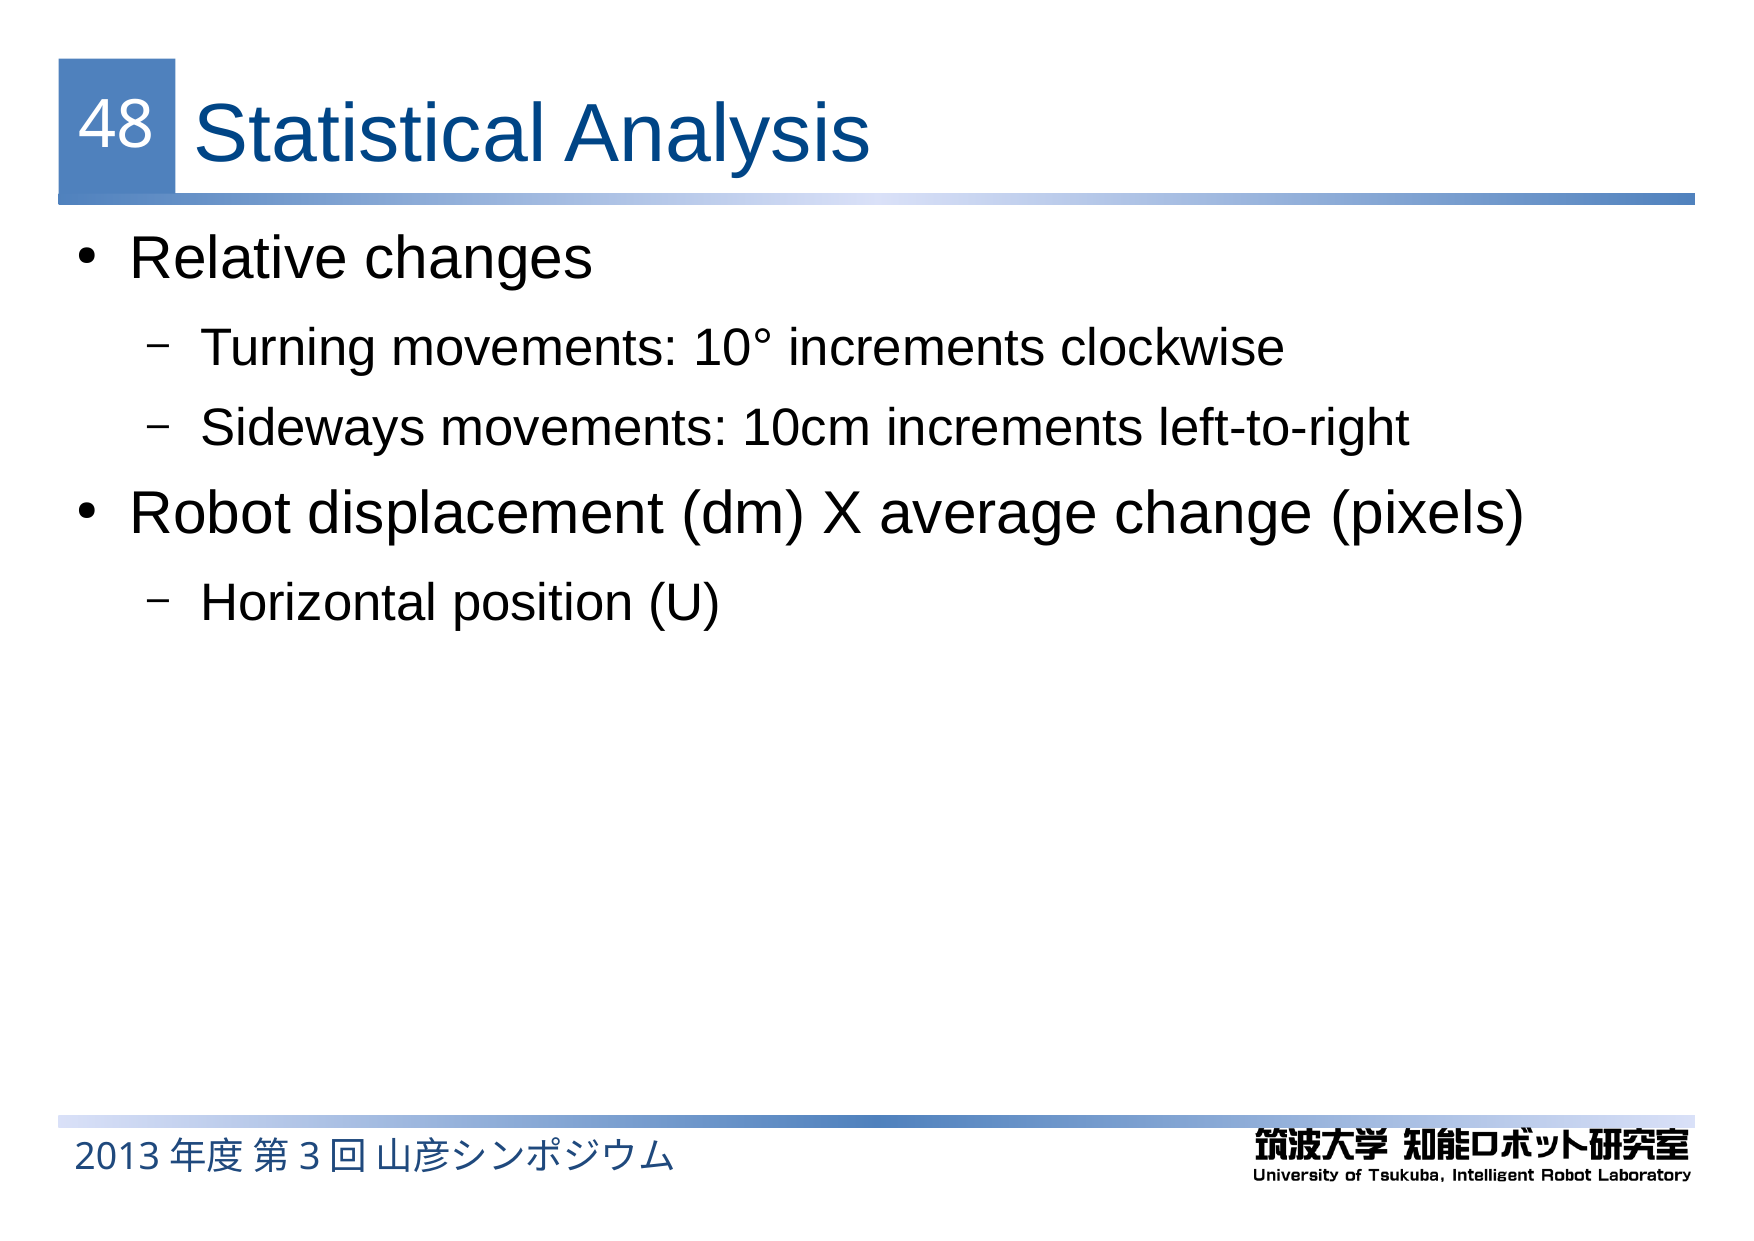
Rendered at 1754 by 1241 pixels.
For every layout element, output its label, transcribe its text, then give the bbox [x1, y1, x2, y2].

title Statistical Analysis [193, 61, 1651, 205]
list Relative changes Turning movements: 10° increments clockwise Sideways movements: 10cm increments left-to-right Robot displacement (dm) X average change (pixels) Horizontal position (U) [58, 223, 1696, 876]
picture [1252, 1127, 1691, 1182]
